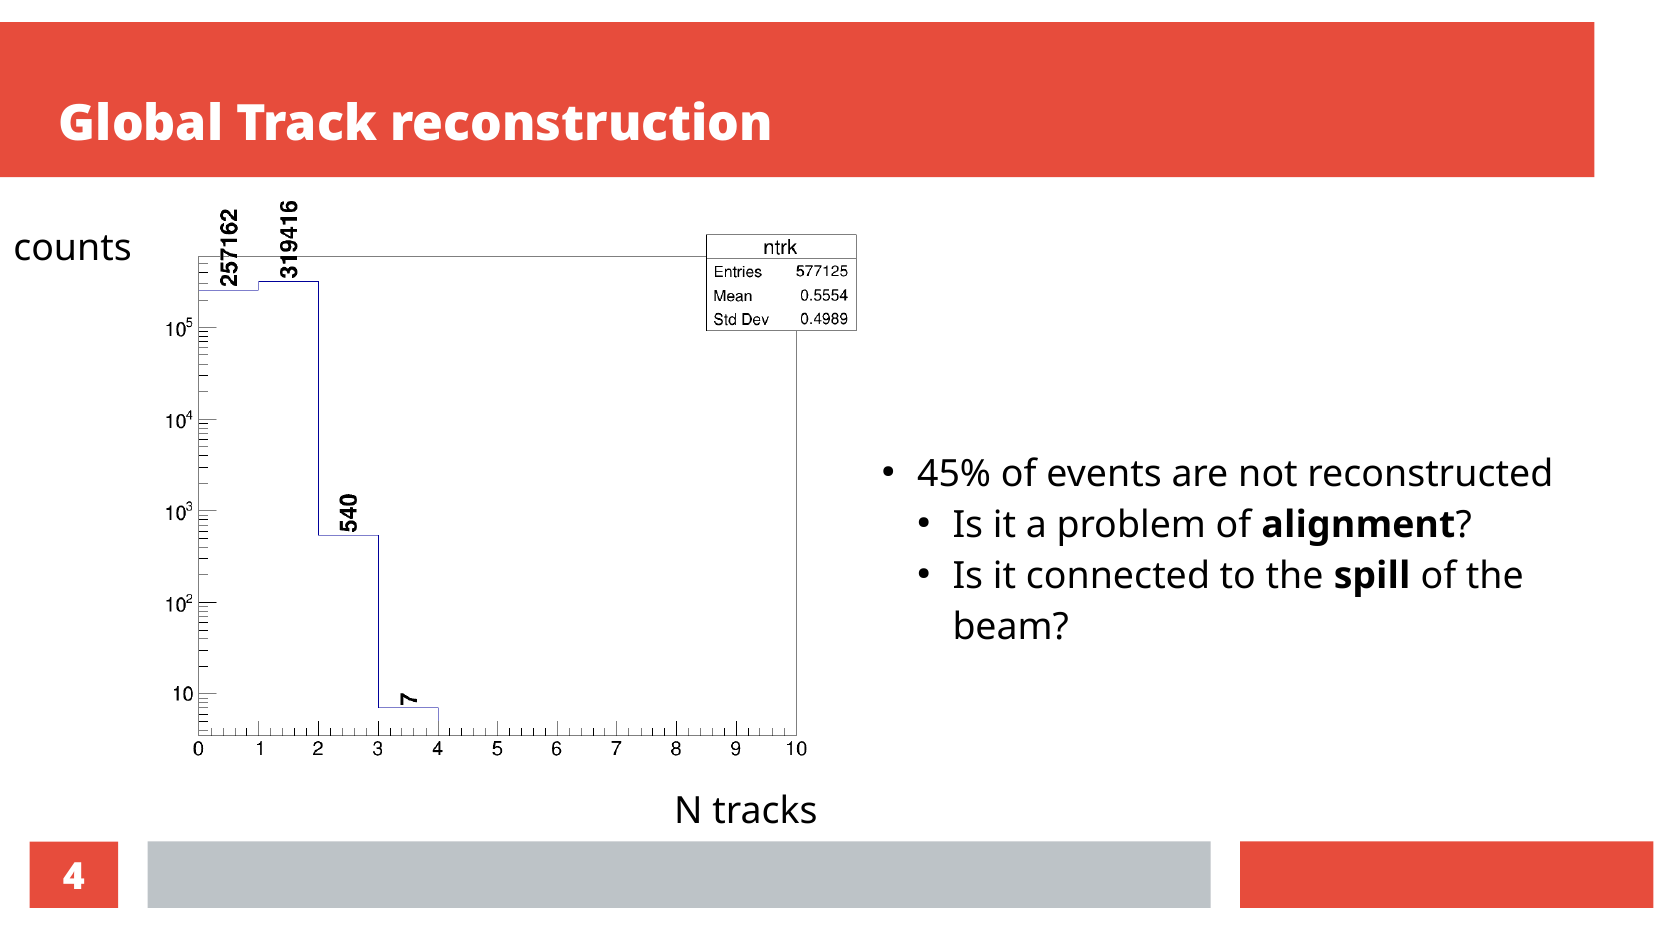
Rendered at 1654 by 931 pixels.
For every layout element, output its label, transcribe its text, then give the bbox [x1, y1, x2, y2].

text_box 45% of events are not reconstructed Is it a problem of alignment? Is it connected to the spill of the beam? [866, 439, 1623, 629]
text_box N tracks [659, 777, 845, 835]
title Global Track reconstruction [59, 44, 1595, 156]
picture [137, 197, 866, 777]
text_box counts [0, 212, 137, 271]
